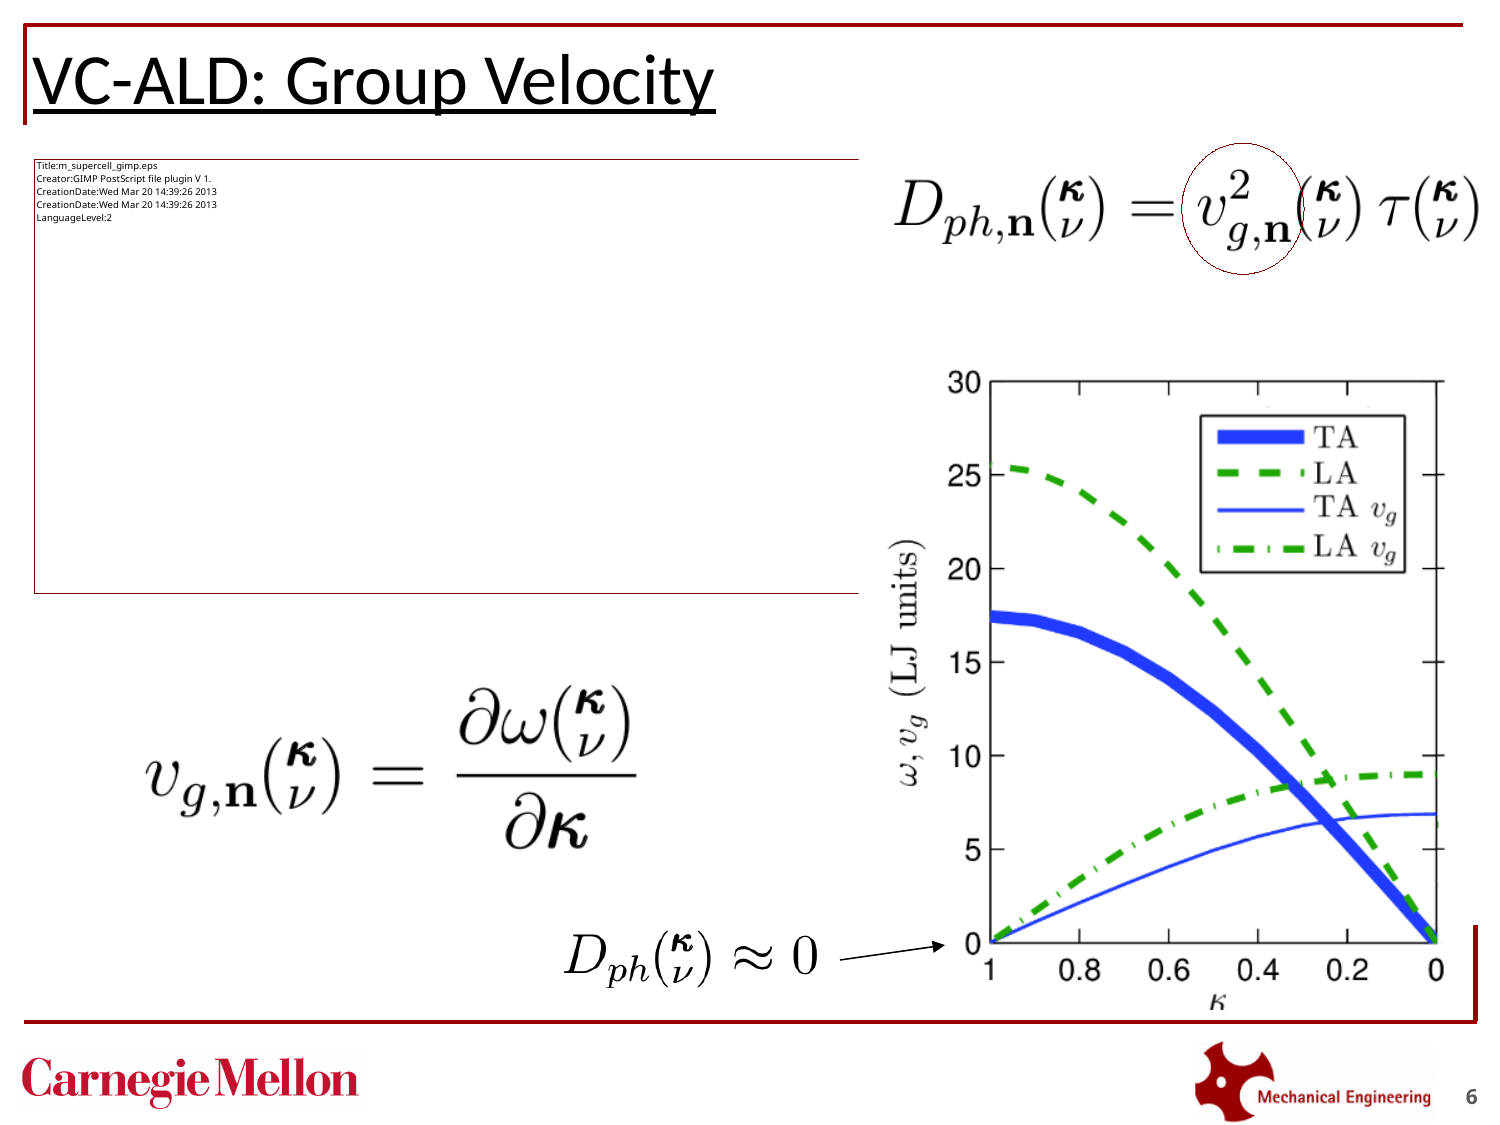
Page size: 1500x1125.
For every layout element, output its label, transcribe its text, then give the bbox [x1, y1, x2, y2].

title VC-ALD: Group Velocity [17, 24, 1471, 127]
picture [120, 676, 646, 871]
picture [1192, 1034, 1438, 1125]
picture [557, 911, 820, 998]
picture [869, 360, 1470, 1010]
picture [33, 158, 859, 594]
picture [16, 1050, 366, 1110]
picture [887, 149, 1488, 263]
